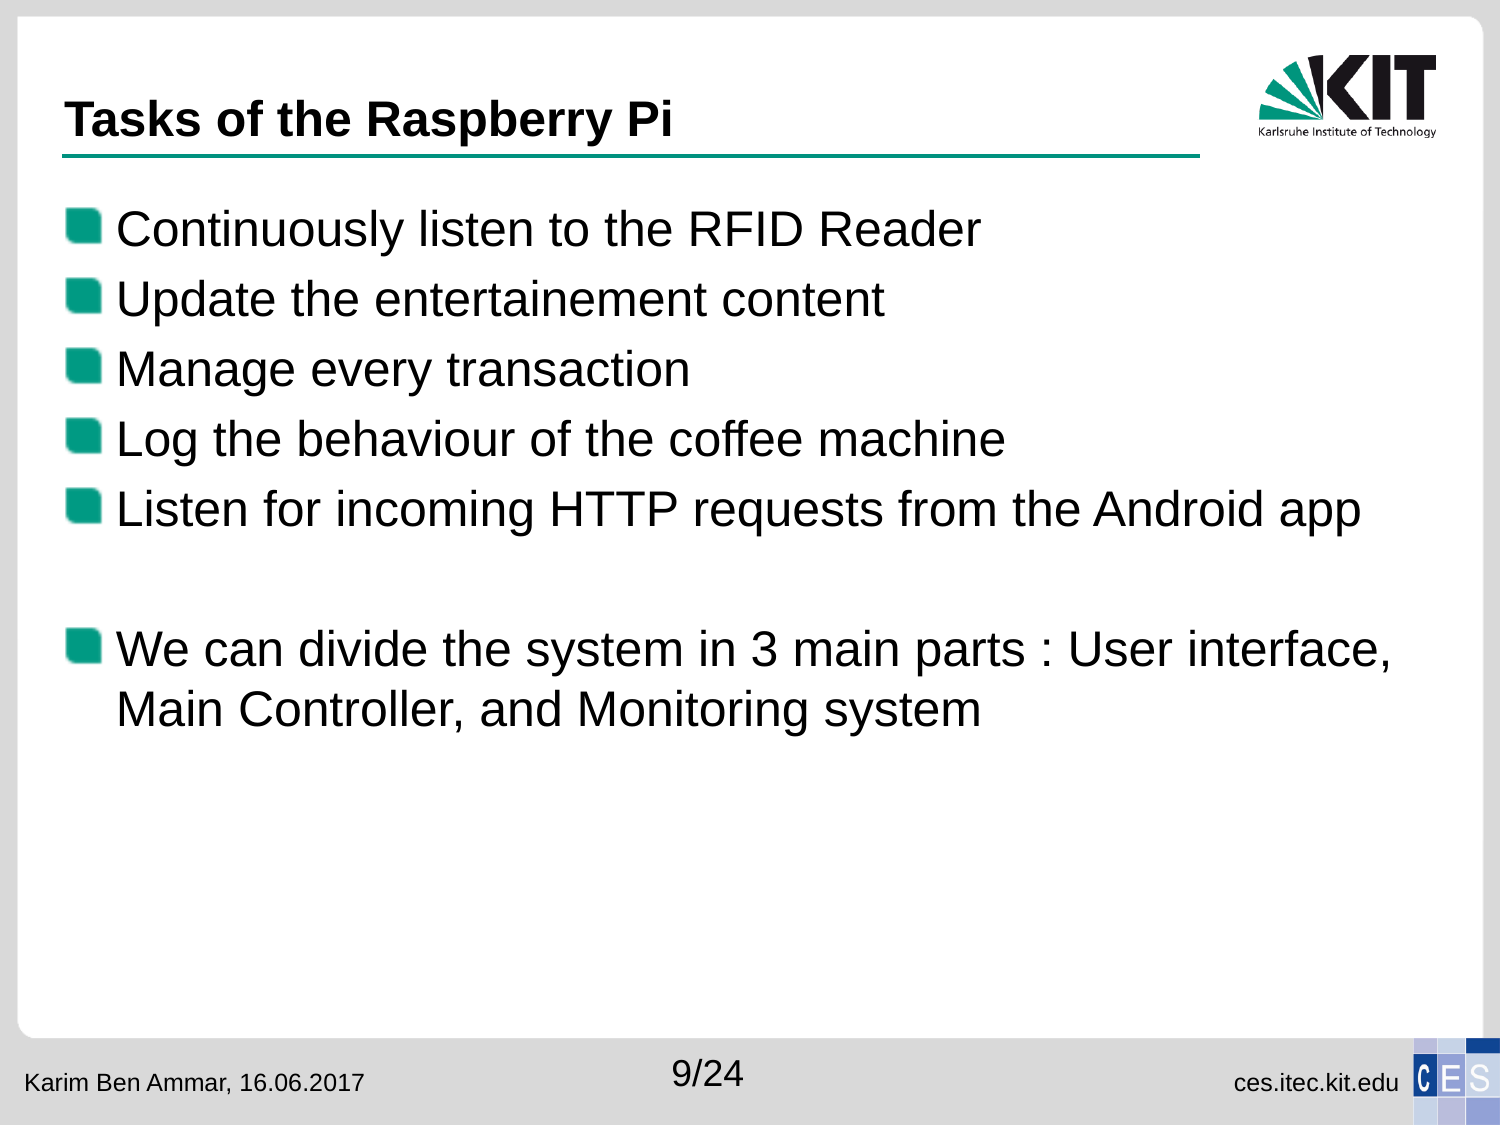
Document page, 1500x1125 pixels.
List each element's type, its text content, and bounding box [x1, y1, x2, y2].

list Continuously listen to the RFID Reader Update the entertainement content Manage every transaction Log the behaviour of the coffee machine Listen for incoming HTTP requests from the Android app We can divide the system in 3 main parts : User interface, Main Controller, and Monitoring system [64, 196, 1426, 1000]
title Tasks of the Raspberry Pi [64, 54, 1198, 147]
text_box 9/24 [656, 1045, 775, 1117]
picture [0, 0, 1500, 1125]
